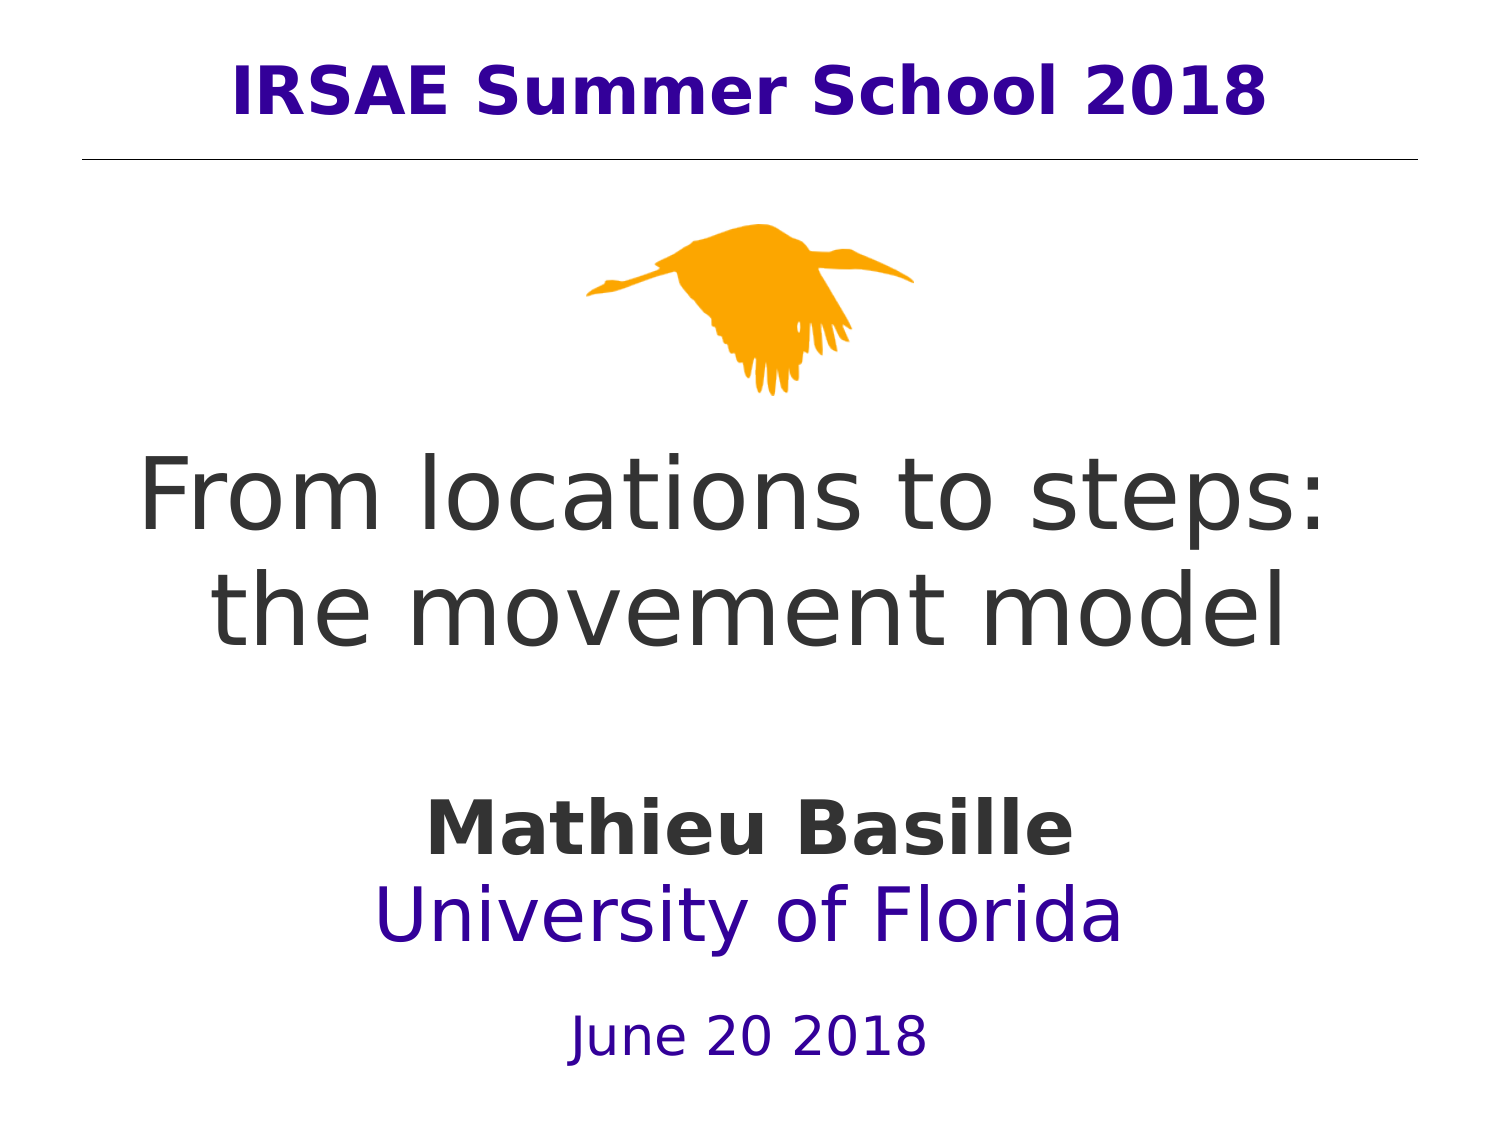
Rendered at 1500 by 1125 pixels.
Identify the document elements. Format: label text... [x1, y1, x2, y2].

picture [586, 224, 914, 396]
text_box June 20 2018 [555, 998, 945, 1076]
title From locations to steps: the movement model [112, 432, 1388, 674]
list Mathieu Basille University of Florida [225, 785, 1276, 1073]
text_box IRSAE Summer School 2018 [215, 45, 1285, 139]
